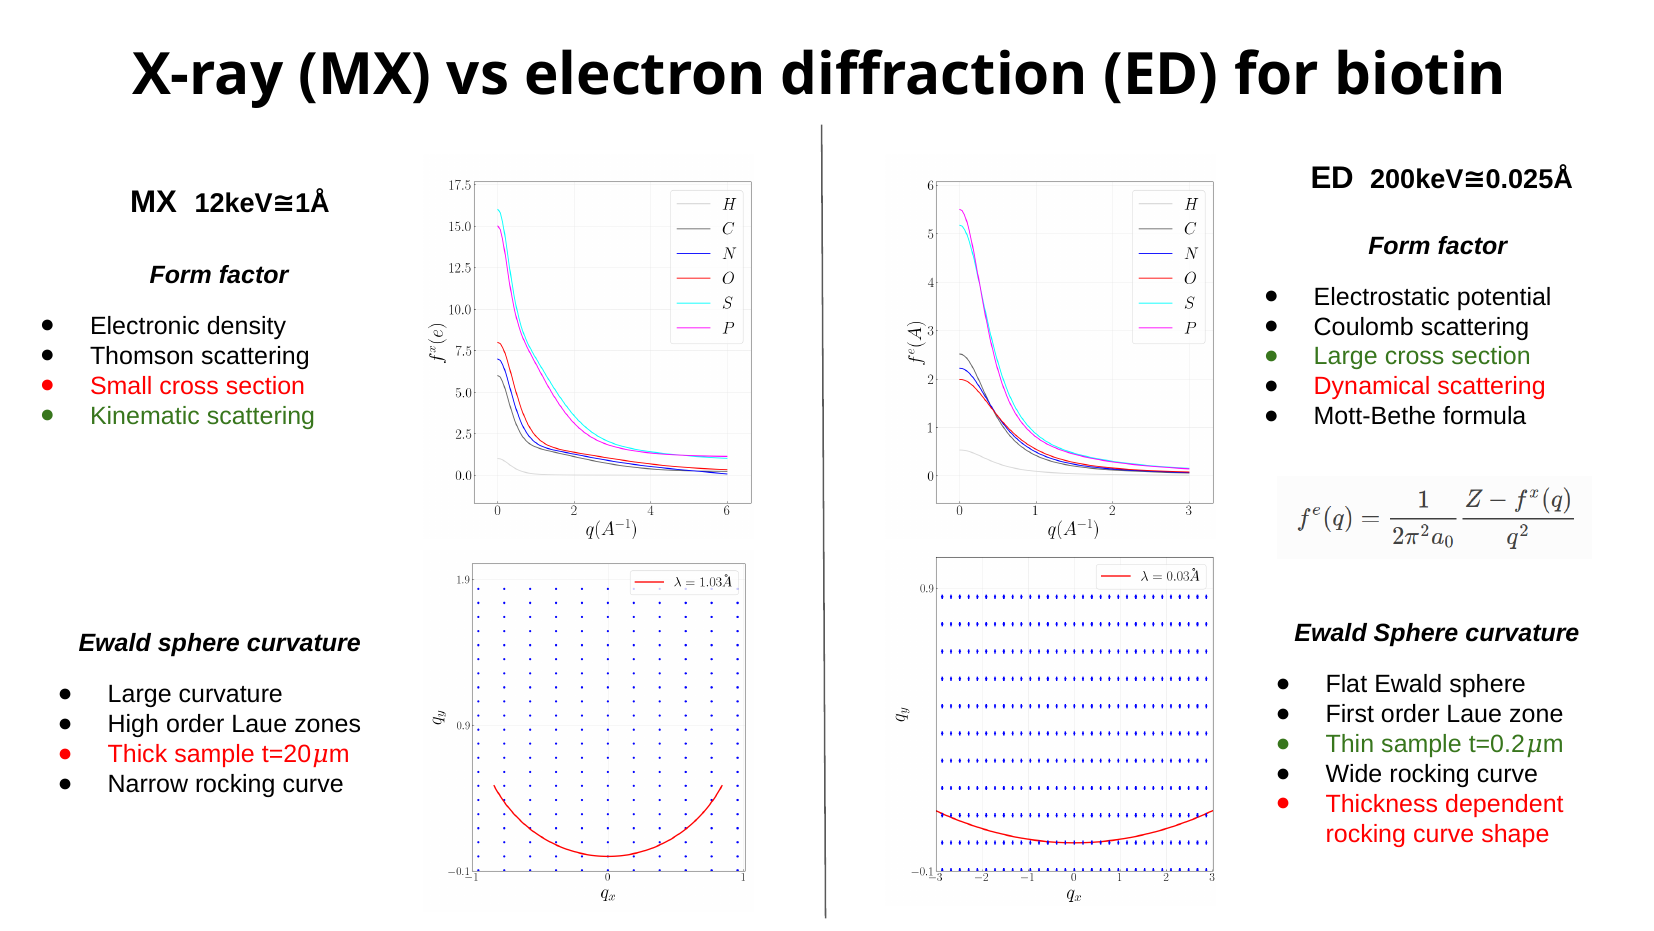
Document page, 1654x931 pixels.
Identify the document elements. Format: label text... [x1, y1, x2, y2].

picture [885, 154, 1216, 539]
text_box ED 200keV≅0.025Å [1238, 142, 1645, 201]
text_box Form factor Electronic density Thomson scattering Small cross section Kinematic scattering [0, 243, 423, 474]
text_box Form factor Electrostatic potential Coulomb scattering Large cross section Dynamical scattering Mott-Bethe formula [1223, 214, 1654, 480]
text_box Ewald sphere curvature Large curvature High order Laue zones Thick sample t=20𝜇m Narrow rocking curve [17, 611, 423, 907]
picture [423, 550, 754, 912]
title X-ray (MX) vs electron diffraction (ED) for biotin [0, 4, 1654, 139]
text_box MX 12keV≅1Å [41, 166, 428, 235]
picture [423, 154, 754, 539]
text_box Ewald Sphere curvature Flat Ewald sphere First order Laue zone Thin sample t=0.2𝜇m Wide rocking curve Thickness dependent rocking curve shape [1235, 601, 1639, 877]
picture [1277, 476, 1592, 559]
picture [885, 550, 1216, 906]
